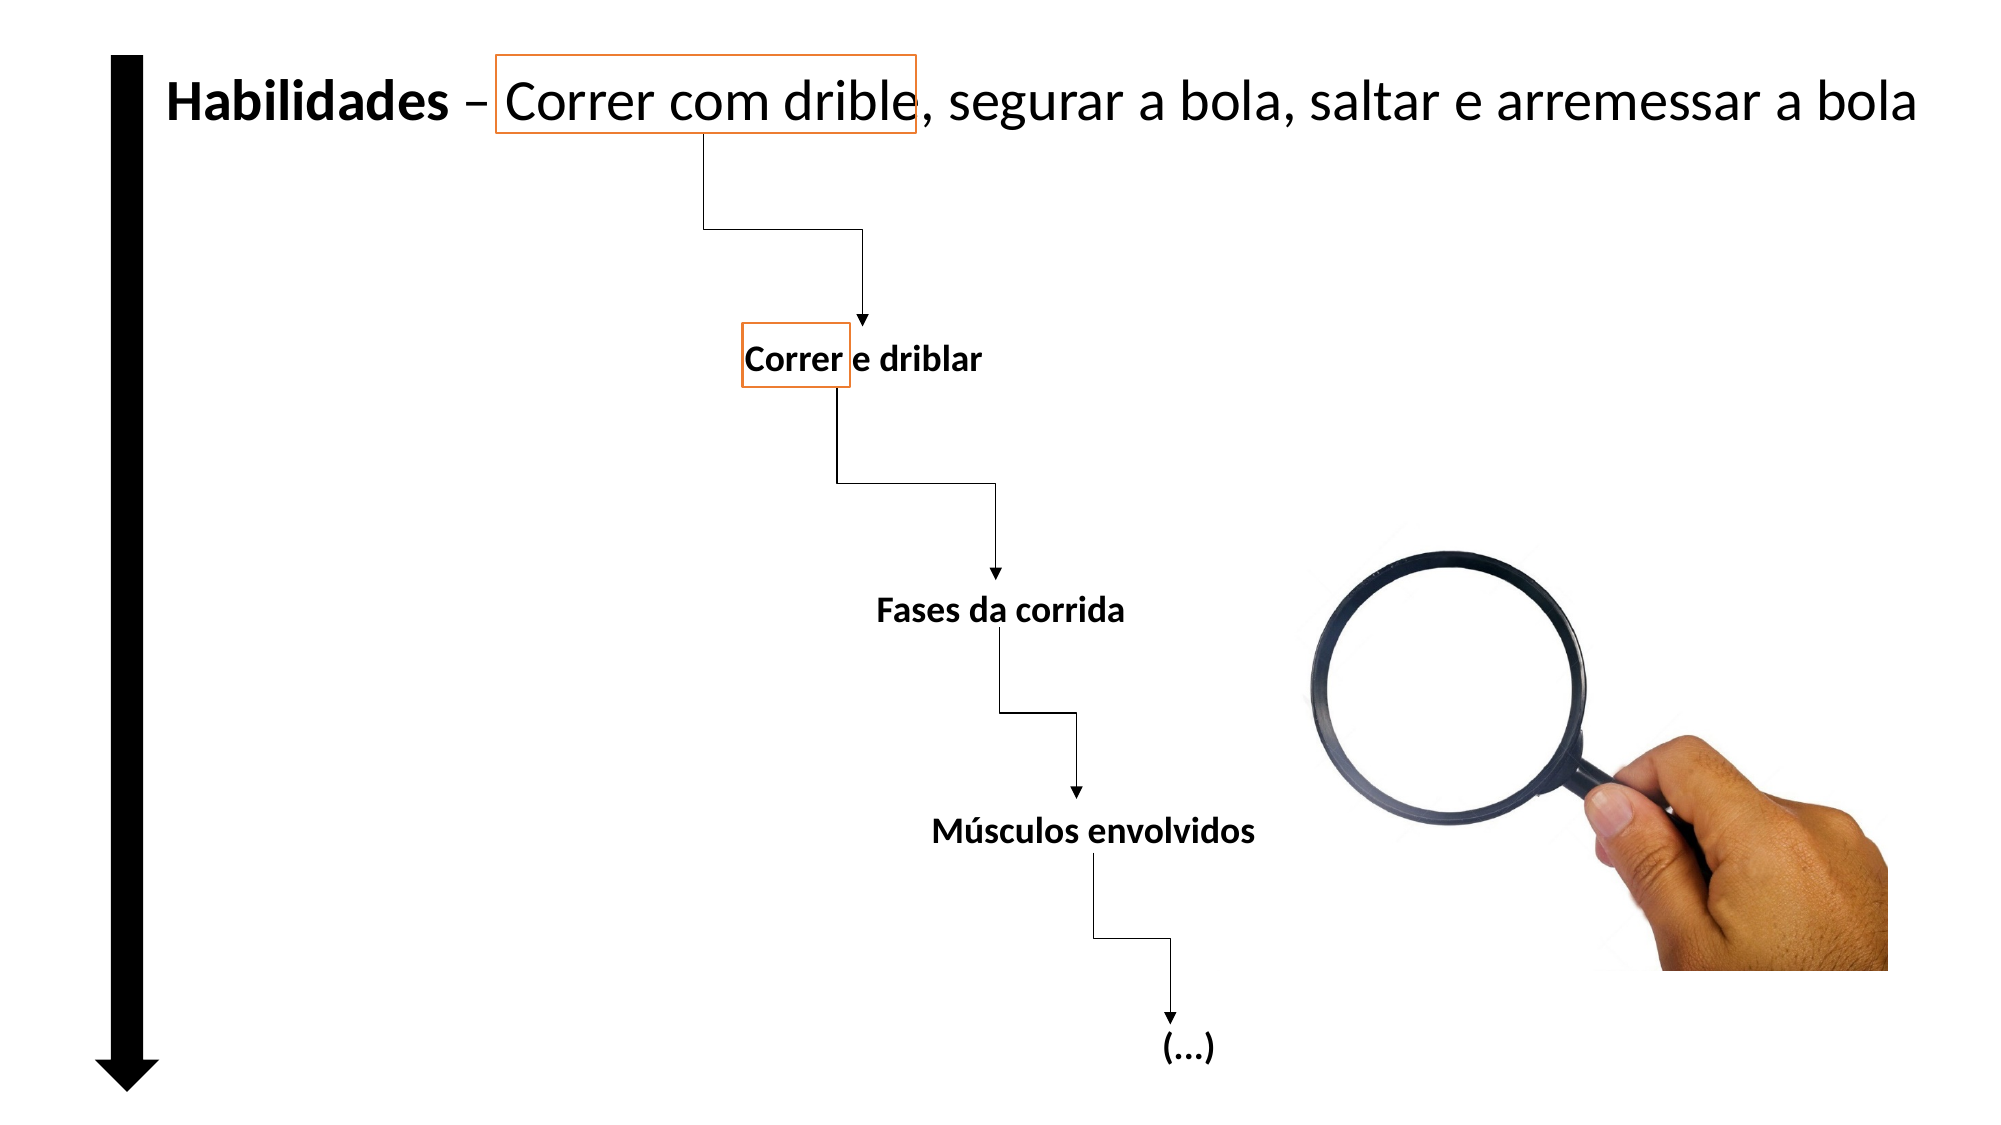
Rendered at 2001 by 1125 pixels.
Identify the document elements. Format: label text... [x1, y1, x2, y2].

text_box Habilidades – Correr com drible, segurar a bola, saltar e arremessar a bola [151, 55, 703, 210]
text_box Habilidades – Correr com drible, segurar a bola, saltar e arremessar a bola [704, 55, 1962, 210]
text_box Correr e driblar [851, 326, 998, 387]
text_box Habilidades – Correr com drible, segurar a bola, saltar e arremessar a bola [497, 56, 915, 132]
text_box Correr e driblar [730, 326, 741, 387]
text_box Correr e driblar [744, 326, 849, 386]
text_box Músculos envolvidos [916, 798, 1271, 859]
text_box (...) [1147, 1014, 1233, 1075]
text_box [94, 55, 160, 1092]
picture [1217, 479, 1888, 971]
text_box Fases da corrida [861, 577, 1141, 638]
